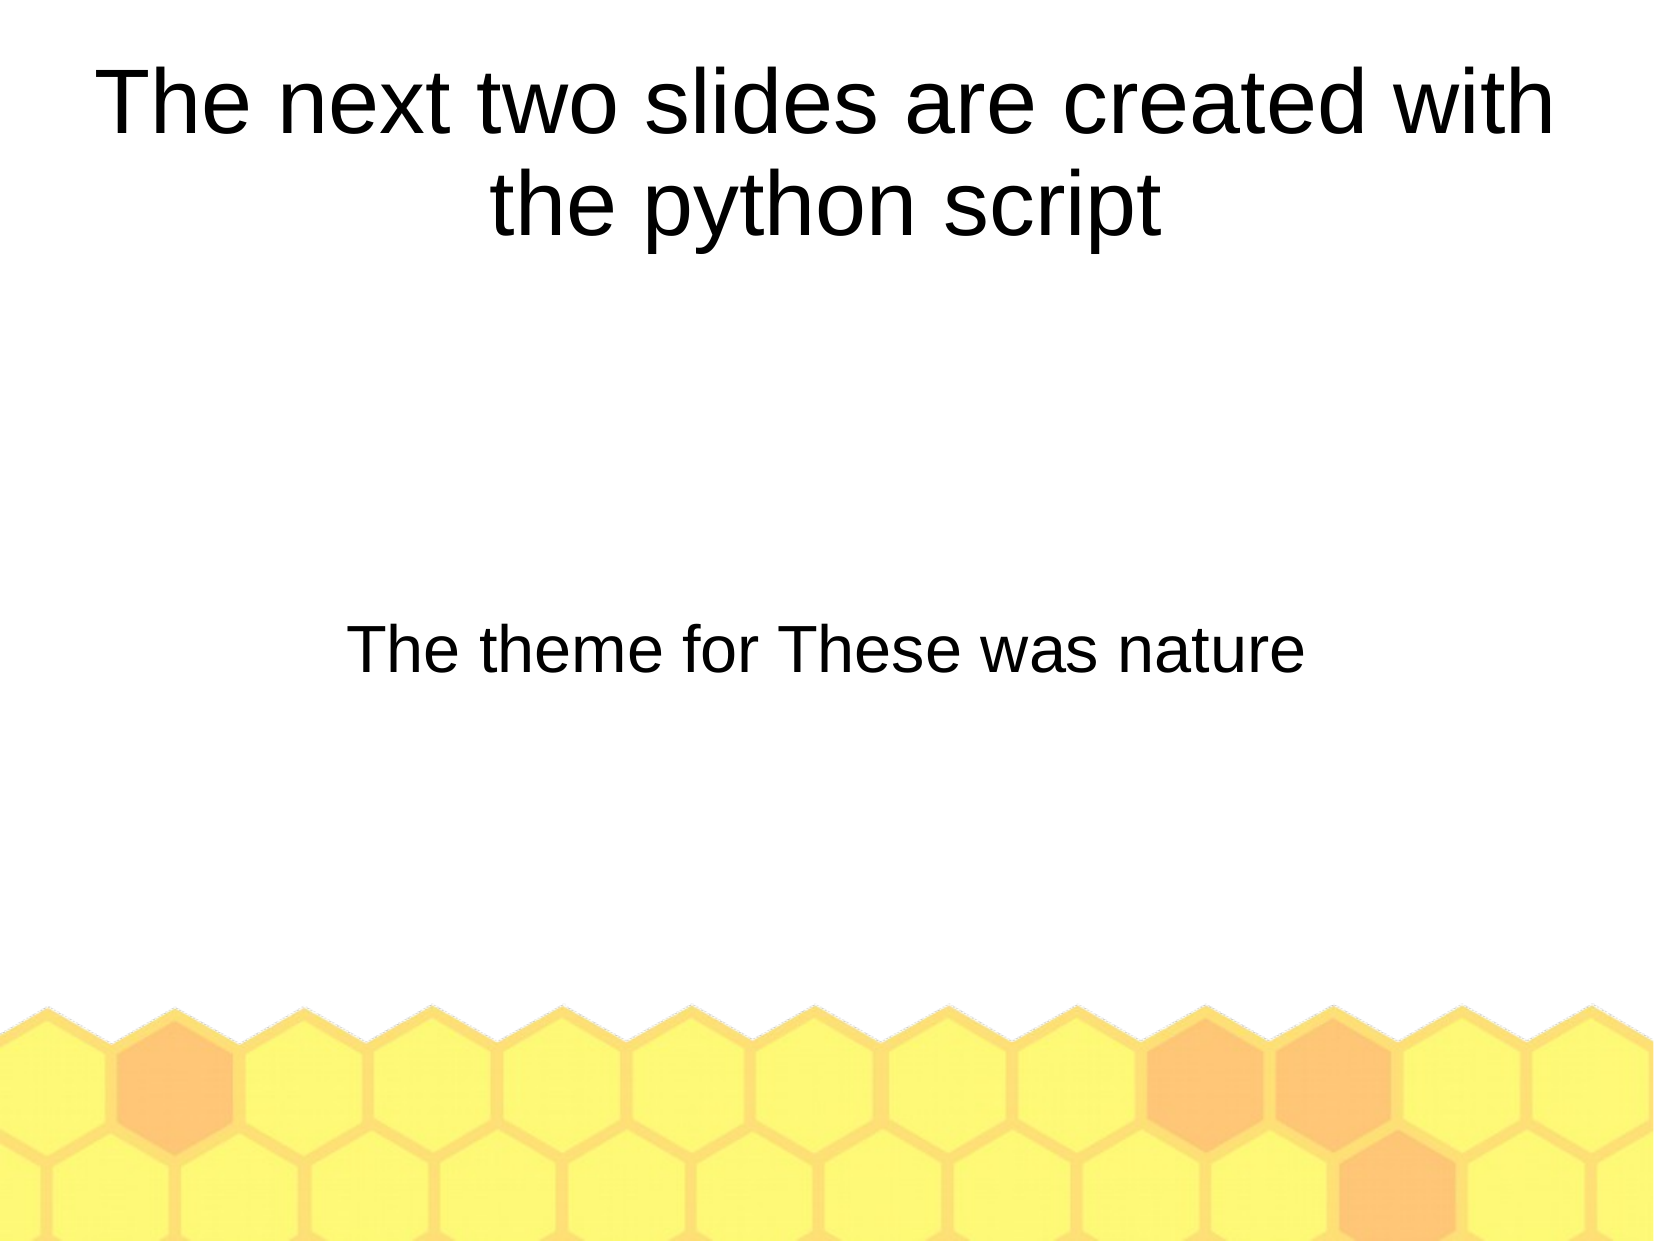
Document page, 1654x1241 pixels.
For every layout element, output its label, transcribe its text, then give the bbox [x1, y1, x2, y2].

title The next two slides are created with the python script [82, 49, 1571, 257]
subtitle The theme for These was nature [82, 290, 1571, 1010]
picture [0, 1001, 1654, 1241]
